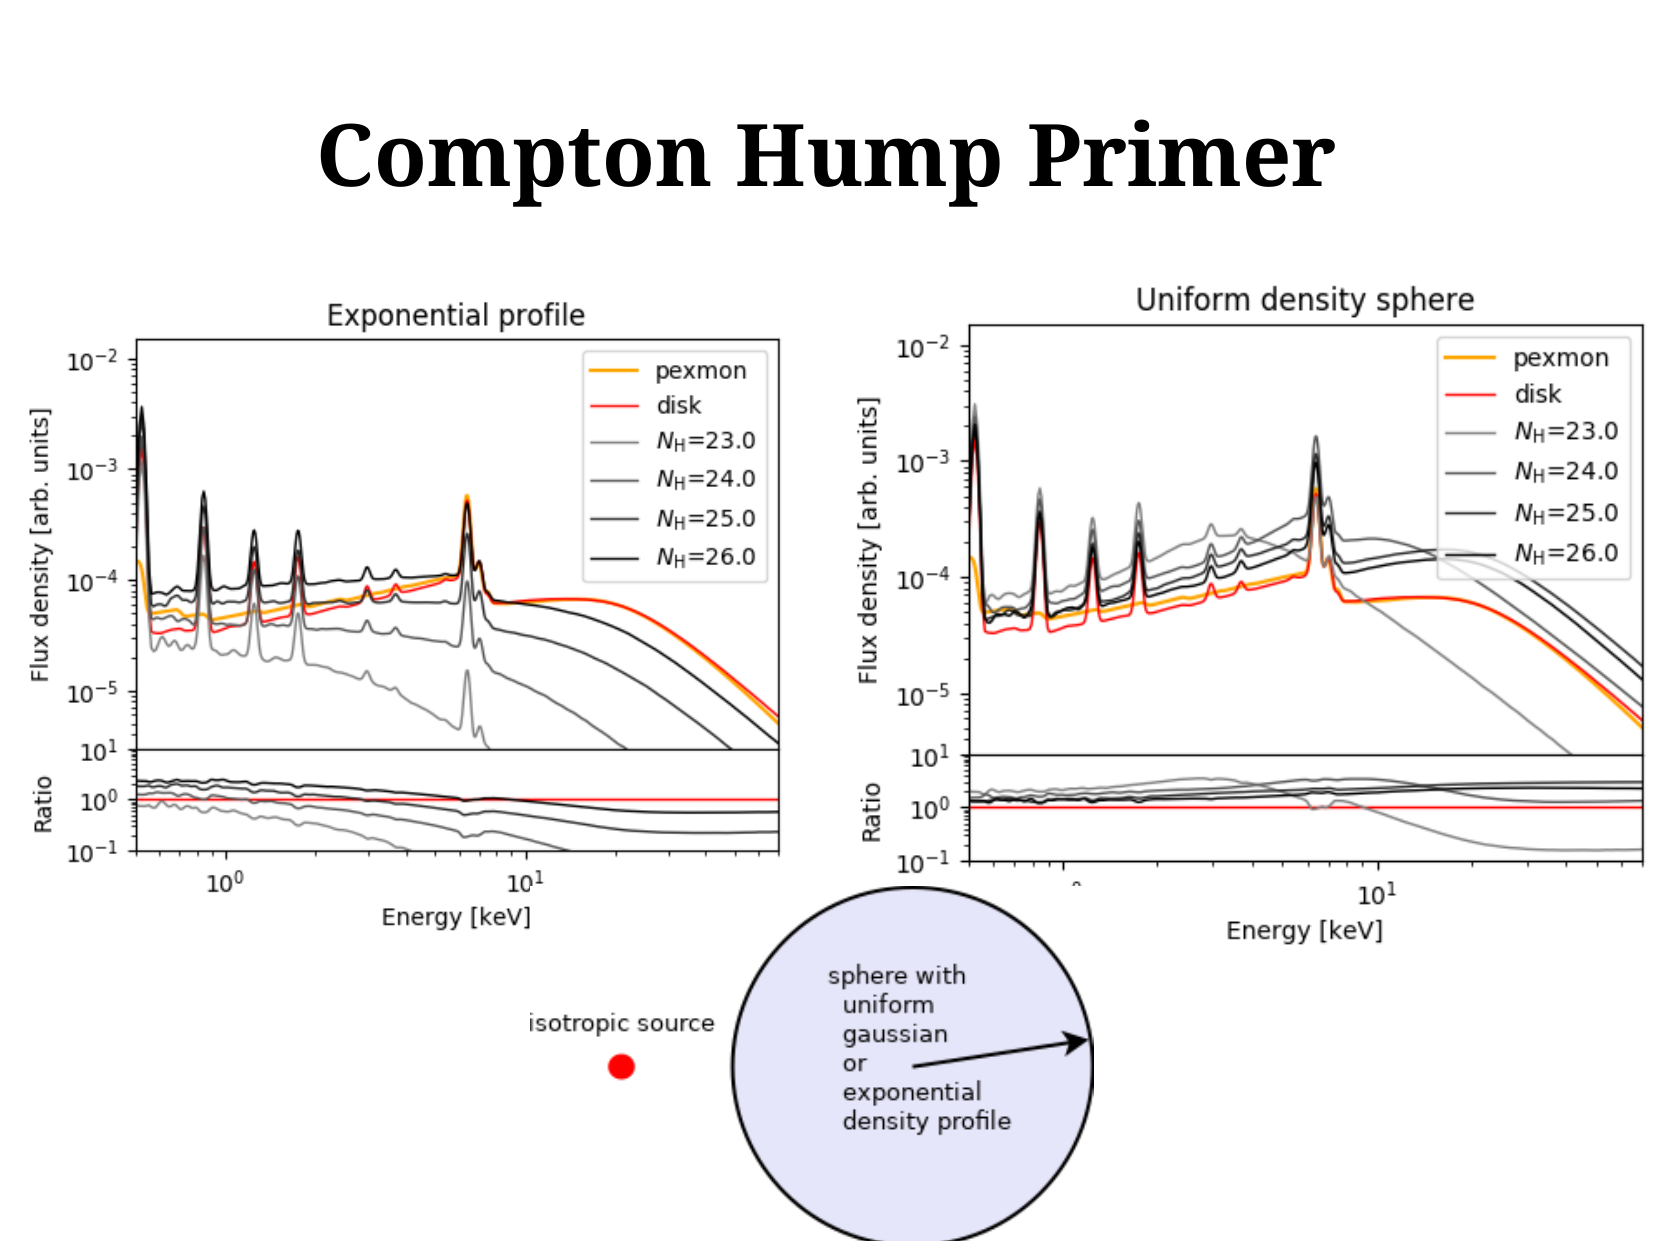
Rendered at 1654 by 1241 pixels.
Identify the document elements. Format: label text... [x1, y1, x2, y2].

title Compton Hump Primer [82, 49, 1571, 257]
picture [15, 269, 1654, 1241]
